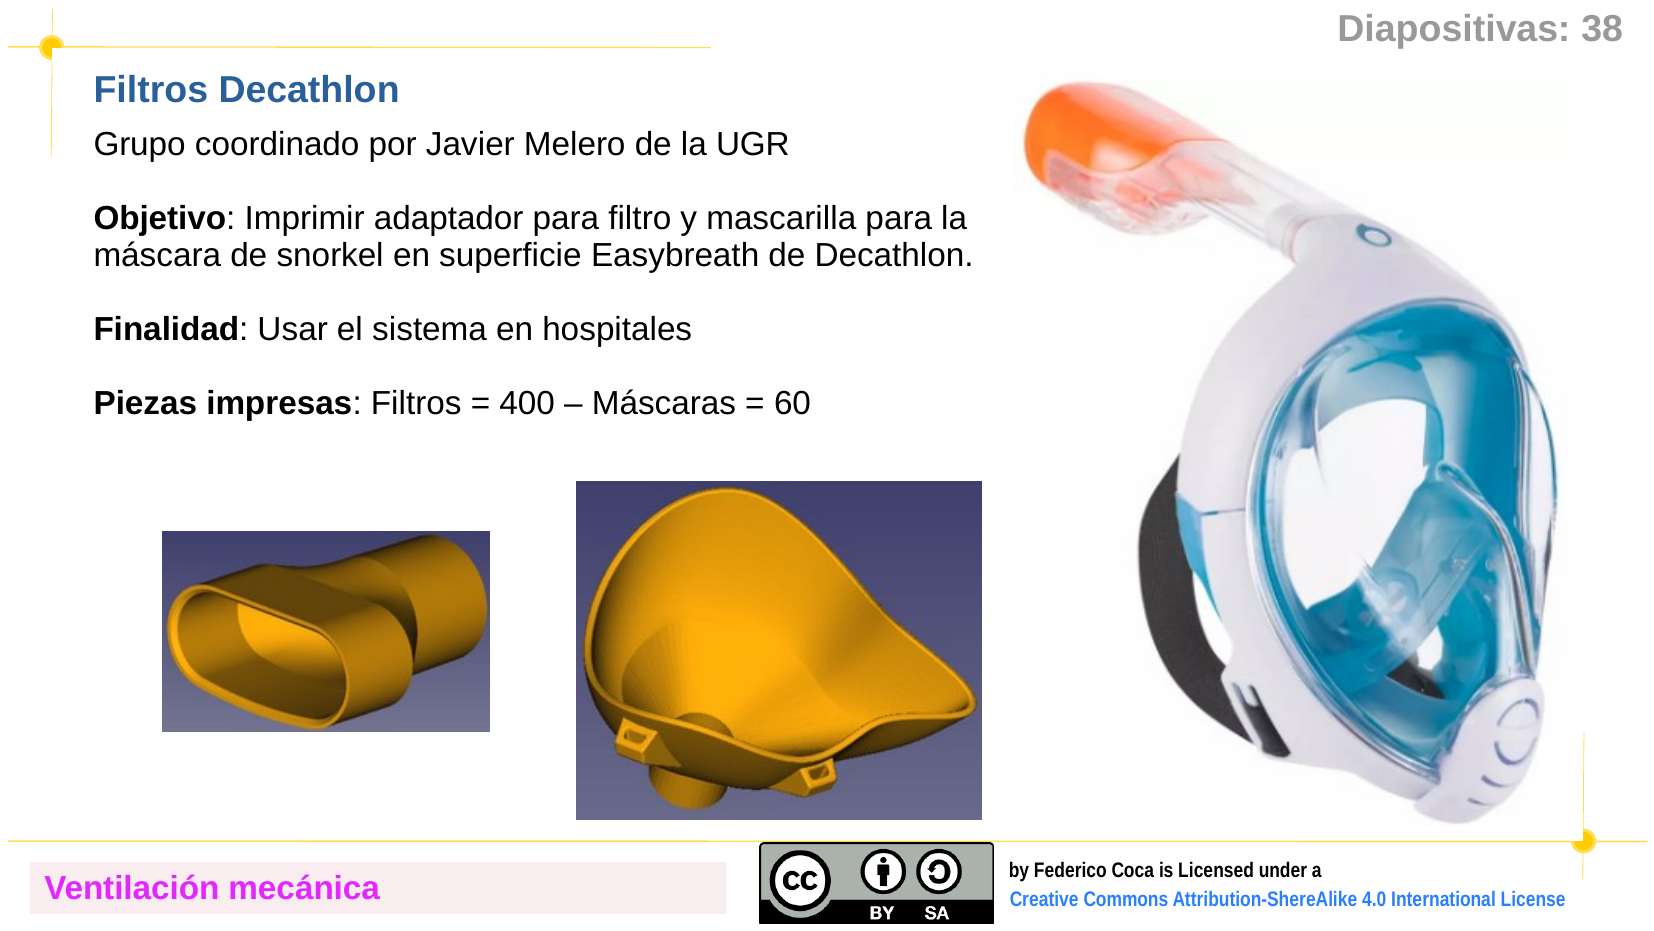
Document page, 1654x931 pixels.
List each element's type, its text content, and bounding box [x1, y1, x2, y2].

text_box Filtros Decathlon [78, 61, 886, 118]
text_box Grupo coordinado por Javier Melero de la UGR Objetivo: Imprimir adaptador para filtro y mascarilla para la máscara de snorkel en superficie Easybreath de Decathlon. Finalidad: Usar el sistema en hospitales Piezas impresas: Filtros = 400 – Máscaras = 60 [78, 118, 995, 430]
text_box Ventilación mecánica [29, 862, 727, 915]
picture [162, 531, 490, 732]
text_box Diapositivas: 38 [1322, 0, 1644, 57]
picture [576, 481, 982, 820]
picture [1013, 72, 1575, 829]
